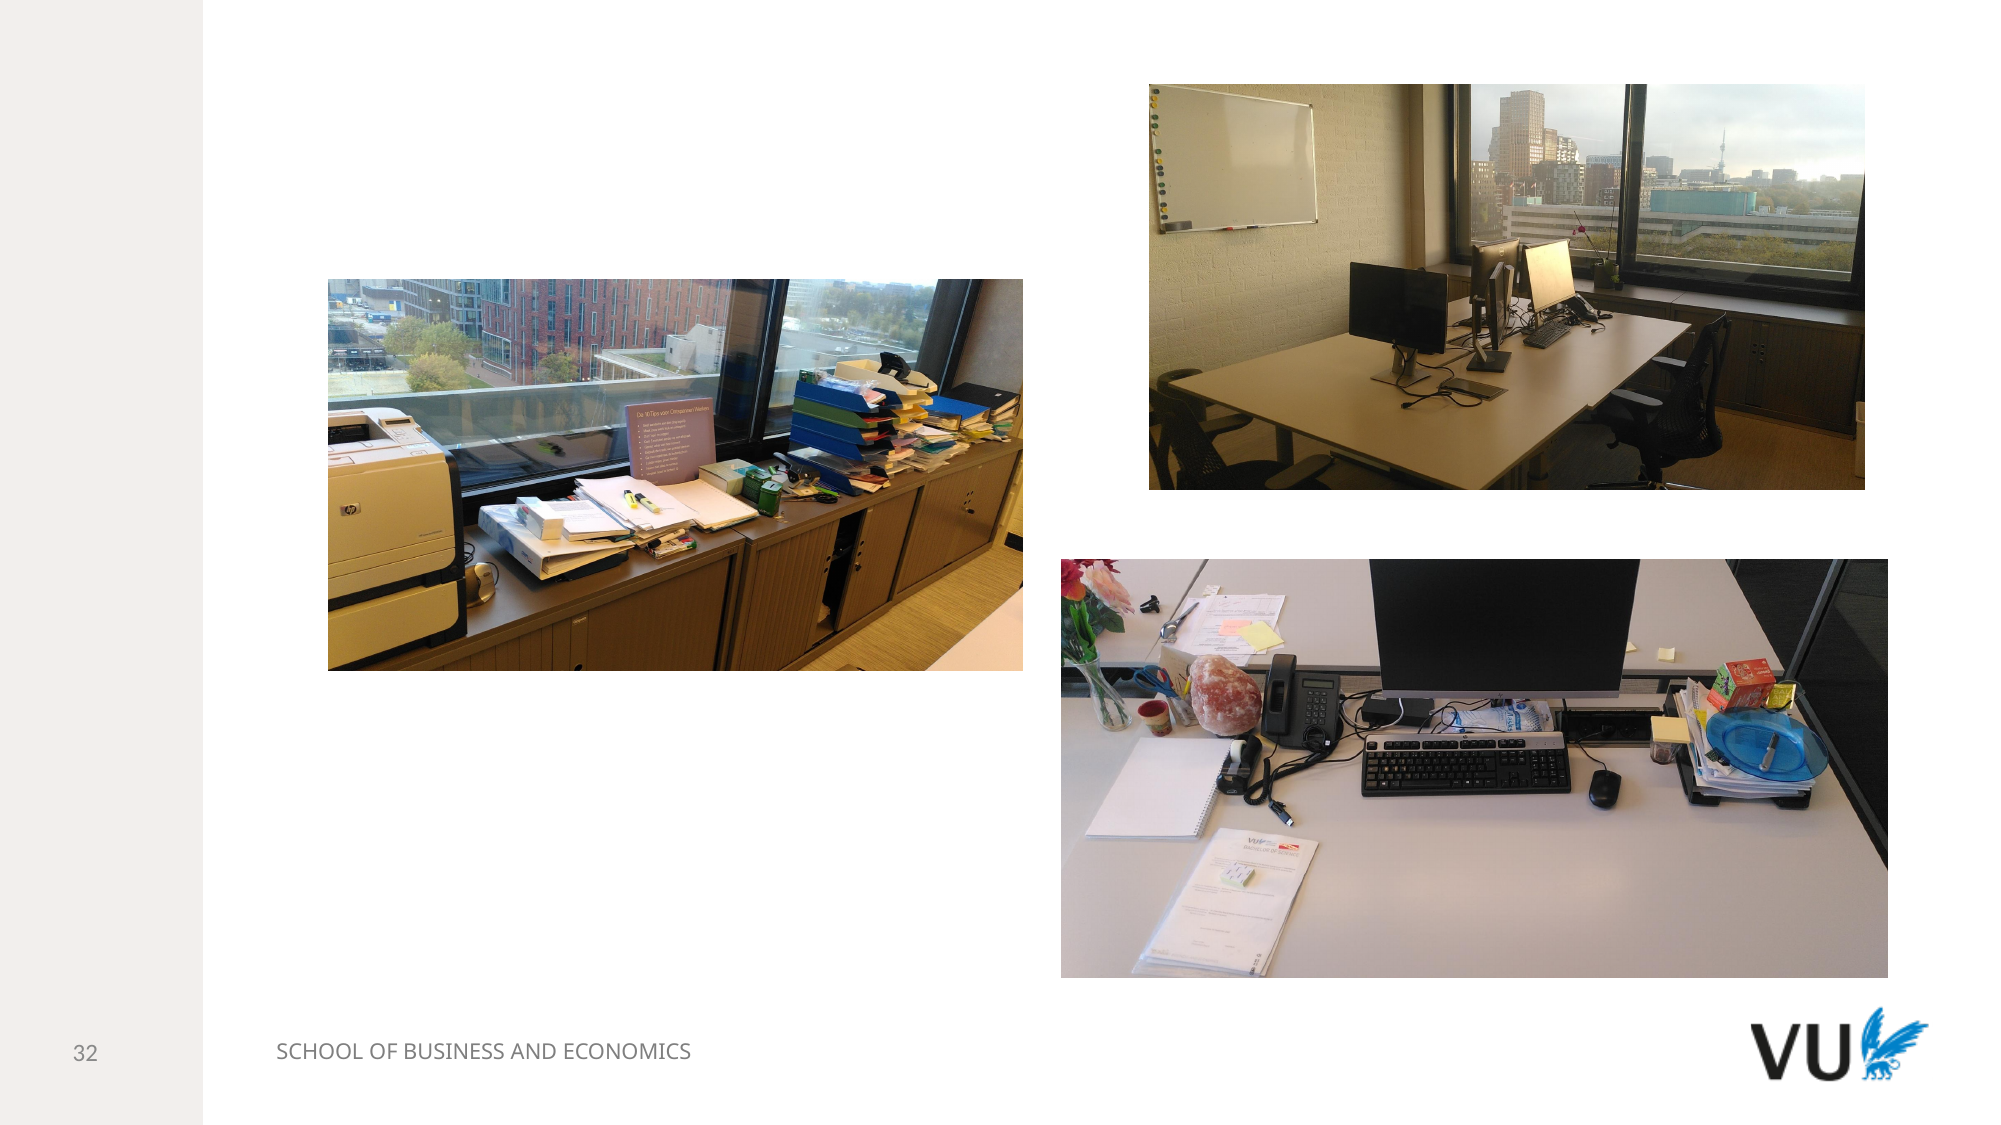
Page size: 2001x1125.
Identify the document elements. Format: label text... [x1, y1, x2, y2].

picture [328, 279, 1023, 671]
picture [1149, 84, 1865, 490]
text_box 26 [72, 977, 173, 1125]
text_box SCHOOL OF BUSINESS AND ECONOMICS [276, 977, 1413, 1125]
picture [1061, 559, 1888, 978]
